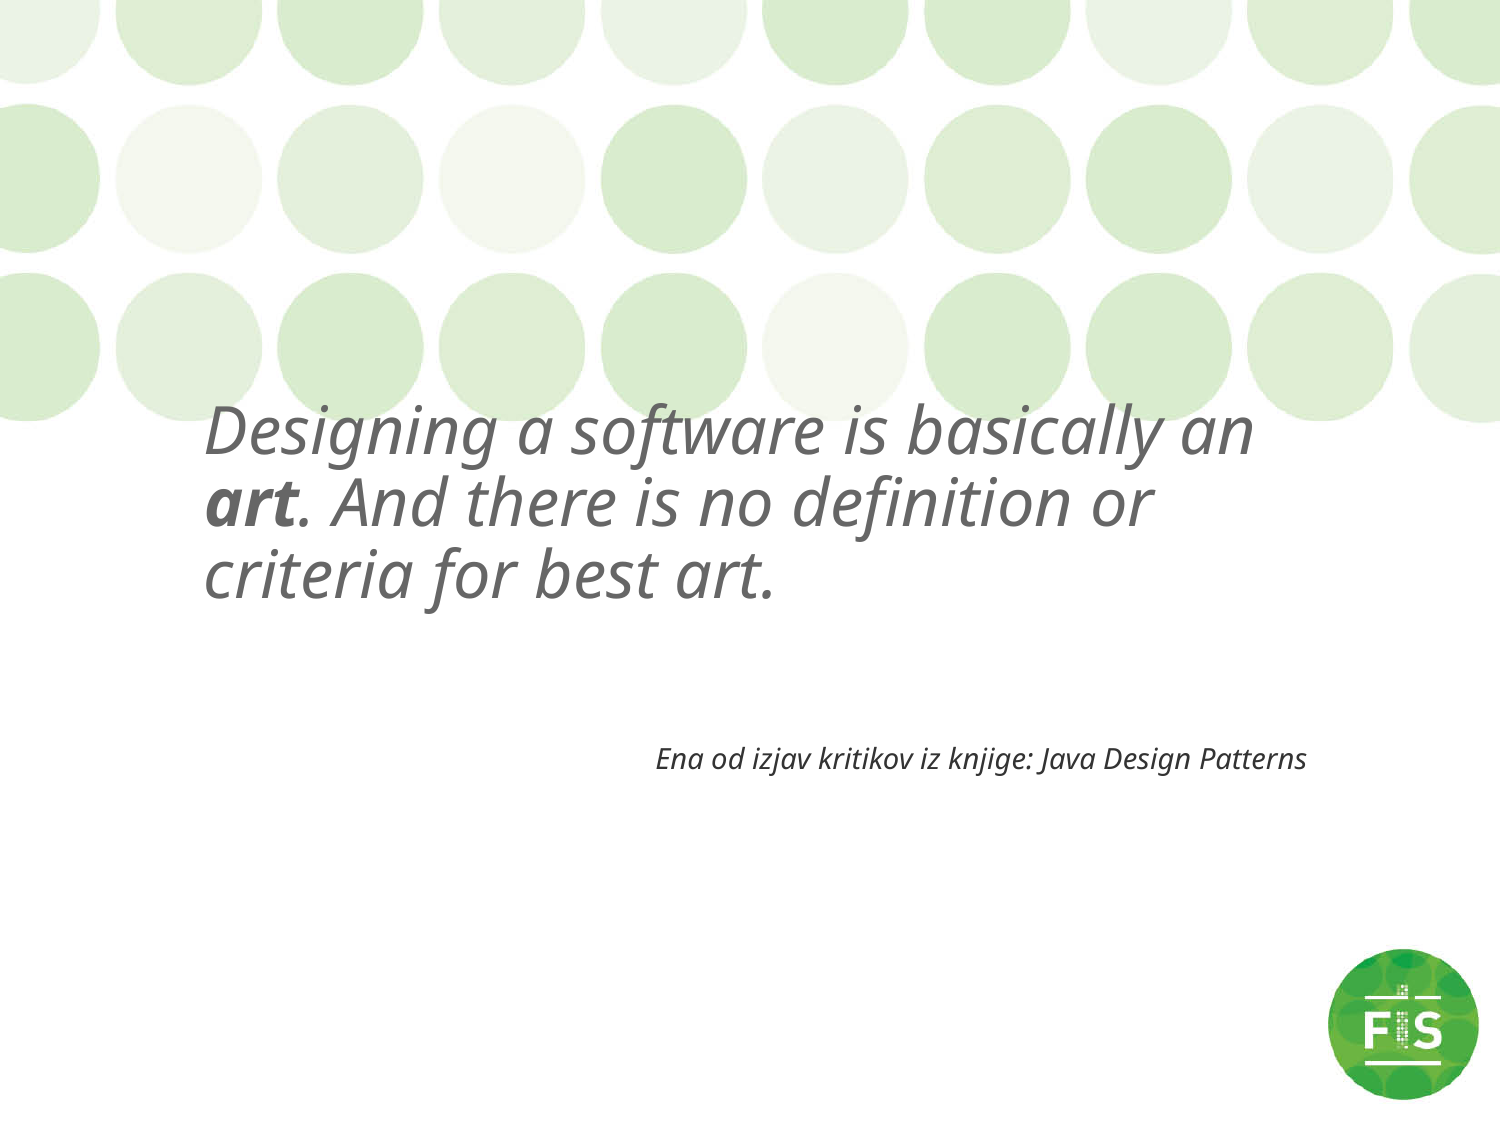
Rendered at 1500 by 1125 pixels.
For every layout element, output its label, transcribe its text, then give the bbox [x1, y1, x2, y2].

picture [0, 0, 1500, 1125]
list Designing a software is basically an art. And there is no definition or criteria for best art. Ena od izjav kritikov iz knjige: Java Design Patterns [118, 389, 1323, 839]
